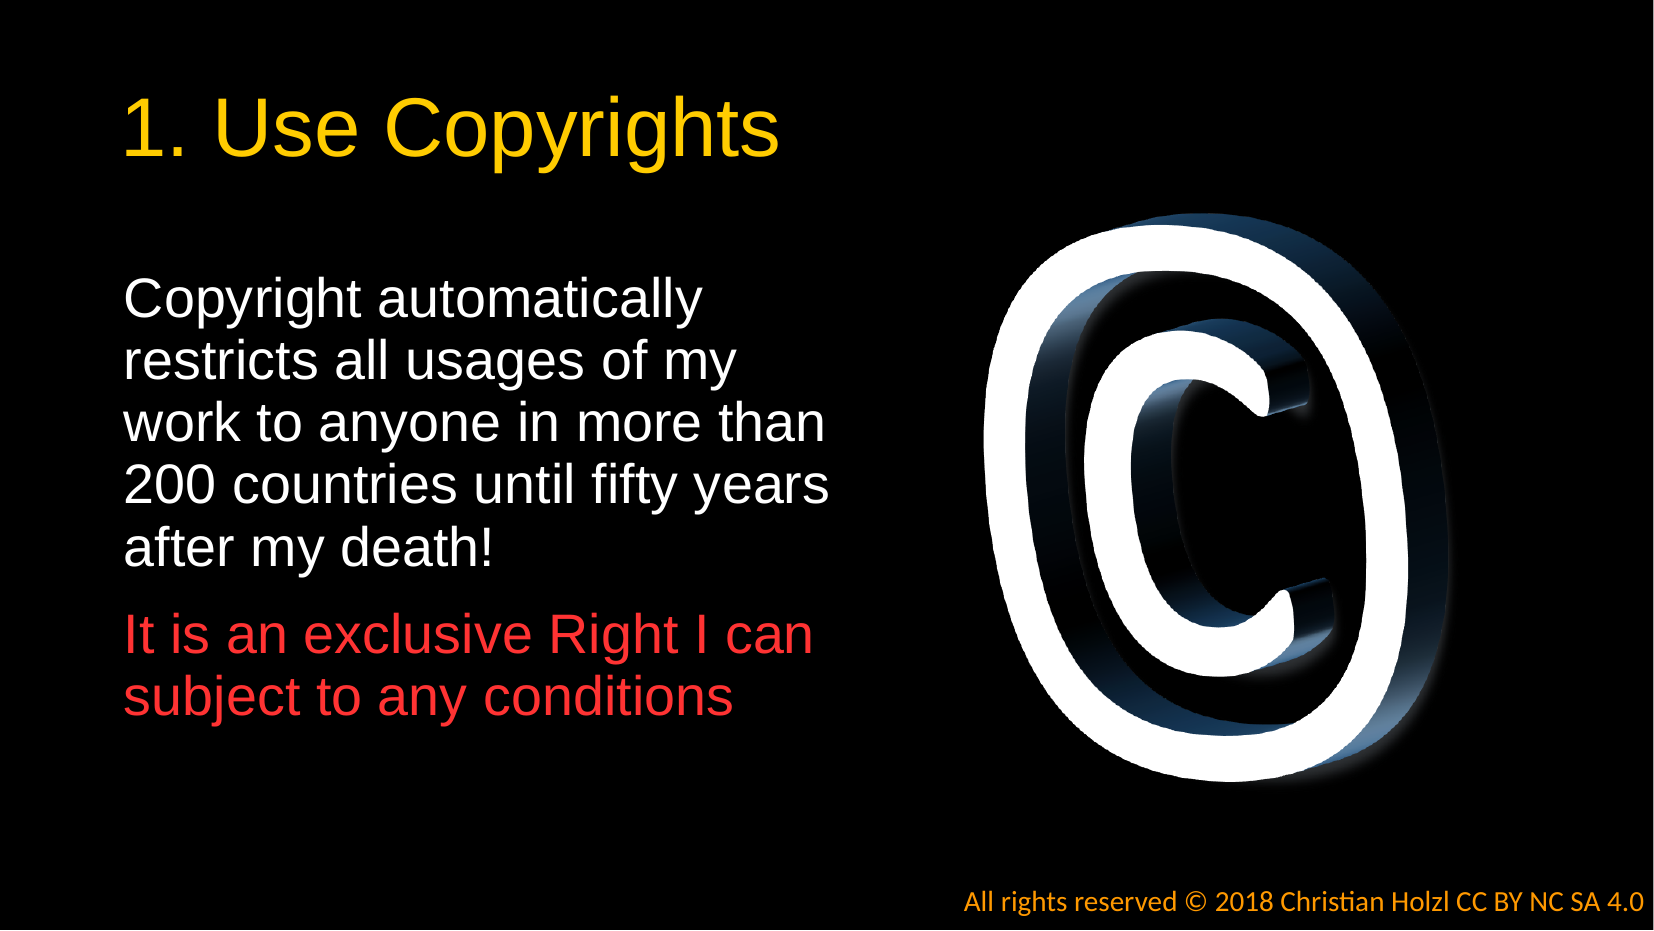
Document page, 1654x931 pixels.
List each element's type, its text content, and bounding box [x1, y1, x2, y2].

title 1. Use Copyrights [120, 41, 1571, 214]
list Copyright automatically restricts all usages of my work to anyone in more than 200 countries until fifty years after my death! It is an exclusive Right I can subject to any conditions [124, 266, 867, 867]
picture [960, 199, 1497, 826]
